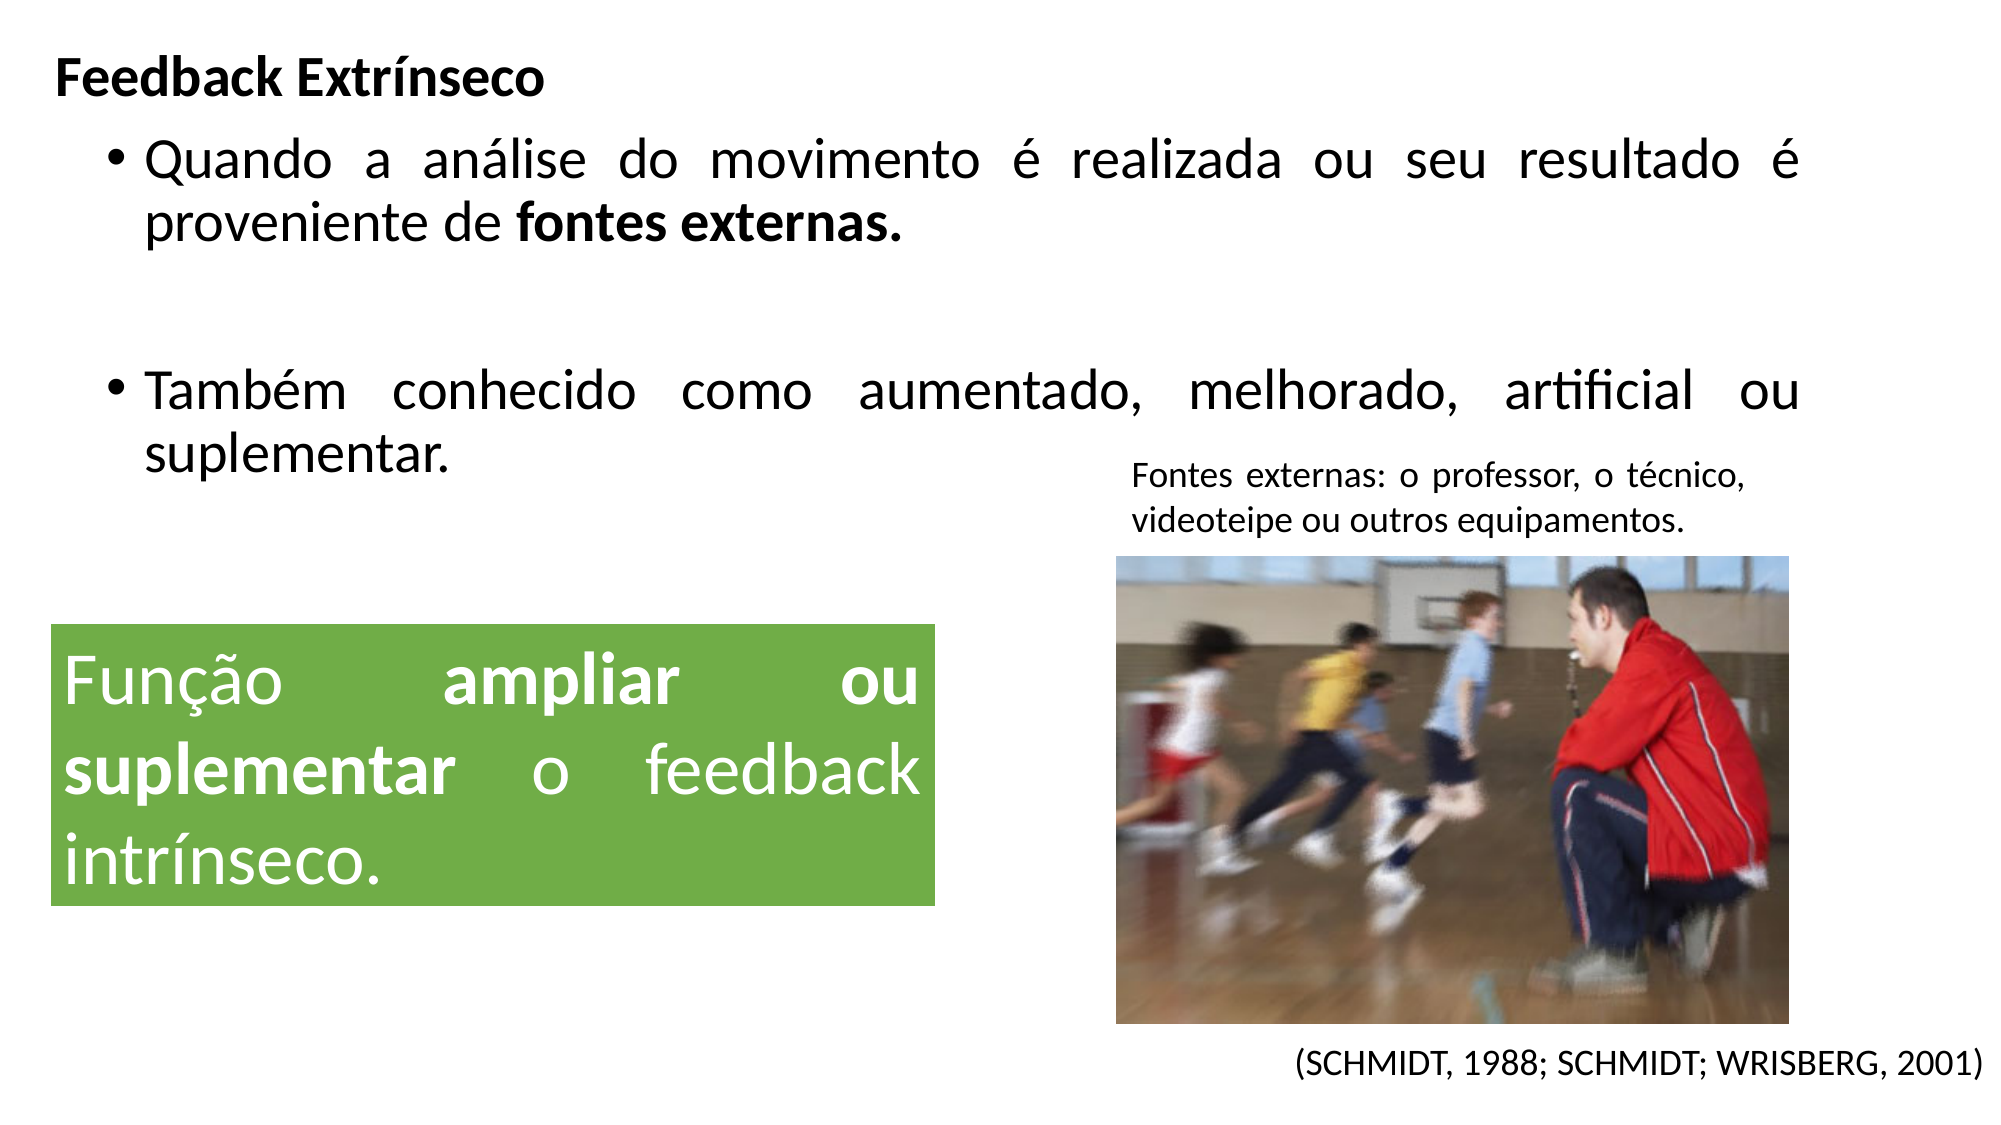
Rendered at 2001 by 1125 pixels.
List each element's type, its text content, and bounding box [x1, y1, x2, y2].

text_box (SCHMIDT, 1988; SCHMIDT; WRISBERG, 2001) [1279, 1030, 2000, 1091]
list Quando a análise do movimento é realizada ou seu resultado é proveniente de fontes externas. Também conhecido como aumentado, melhorado, artificial ou suplementar. [91, 121, 1817, 502]
picture [1116, 556, 1789, 1024]
text_box Fontes externas: o professor, o técnico, videoteipe ou outros equipamentos. [1116, 442, 1761, 548]
text_box Função ampliar ou suplementar o feedback intrínseco. [49, 622, 937, 908]
text_box Feedback Extrínseco [40, 30, 575, 116]
